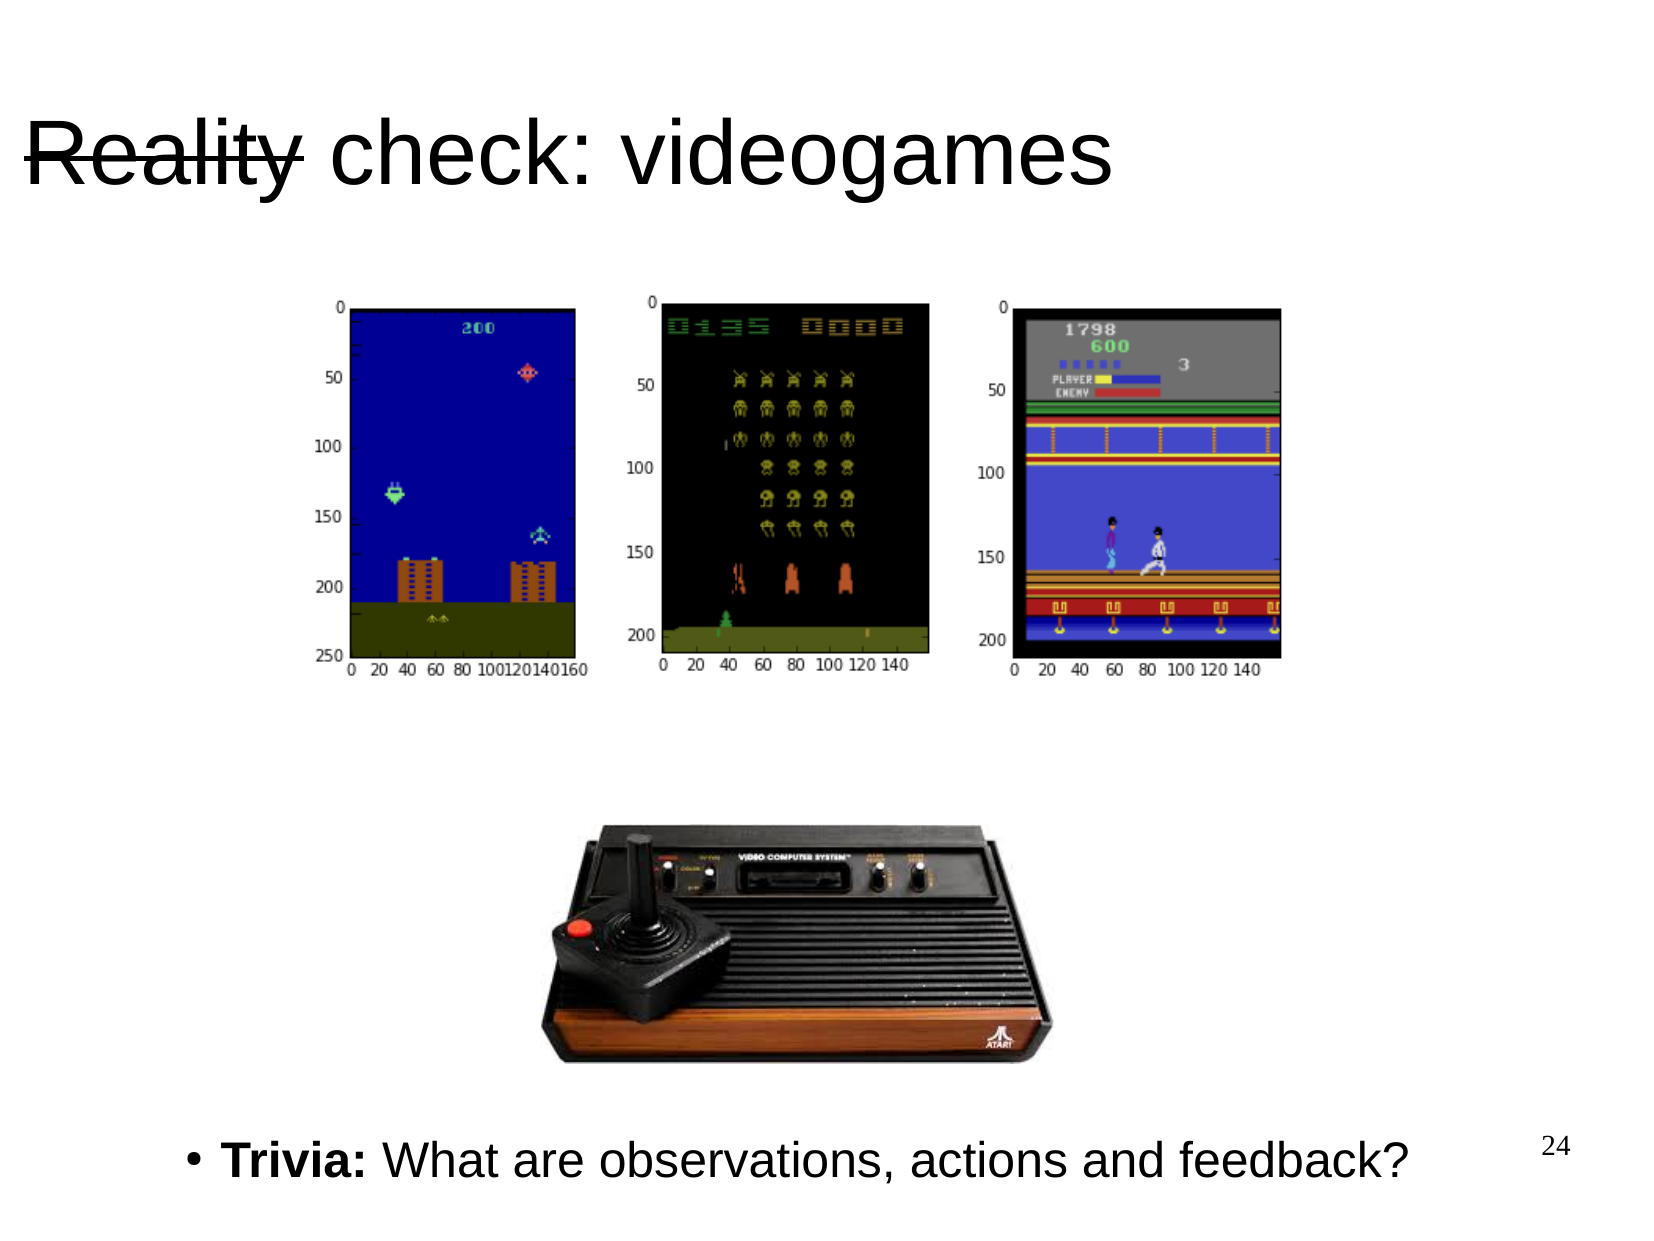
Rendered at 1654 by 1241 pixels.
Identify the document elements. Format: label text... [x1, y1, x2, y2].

title Reality check: videogames [23, 49, 1512, 257]
text_box Trivia: What are observations, actions and feedback? [135, 1125, 1472, 1241]
picture [303, 290, 601, 691]
picture [615, 285, 939, 686]
picture [540, 824, 1055, 1064]
picture [966, 290, 1291, 691]
